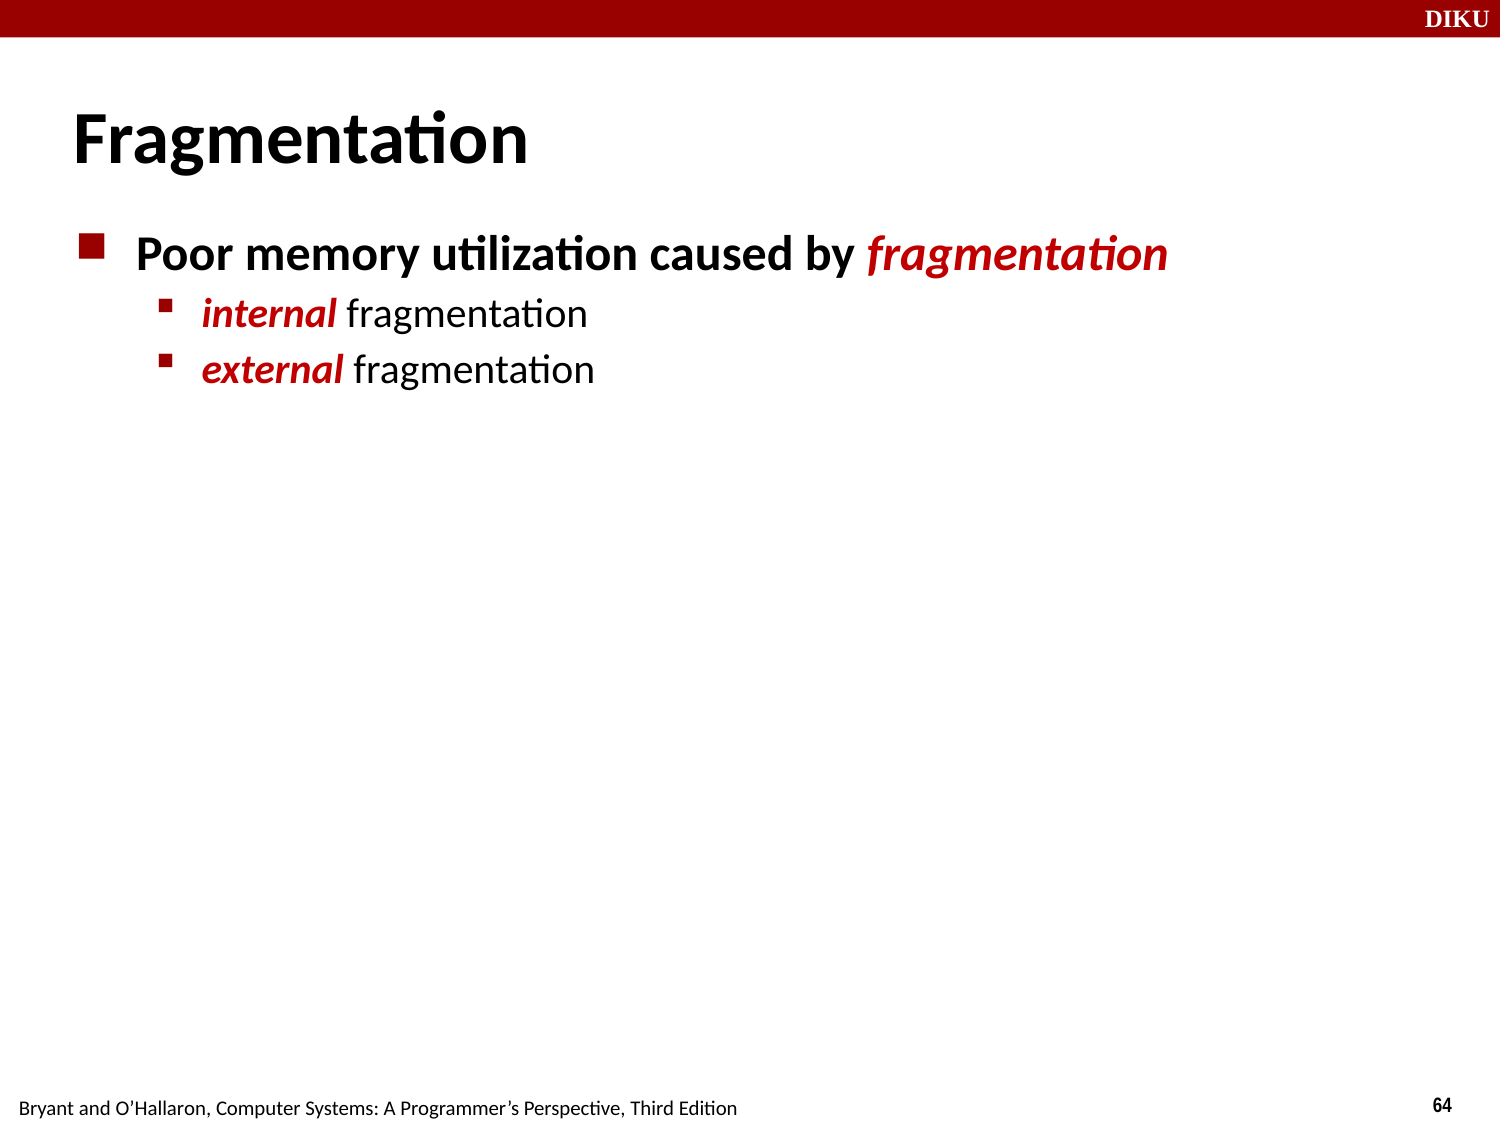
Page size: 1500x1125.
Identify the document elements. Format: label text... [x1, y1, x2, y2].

text_box Poor memory utilization caused by fragmentation internal fragmentation external fragmentation [65, 223, 1361, 1039]
text_box Fragmentation [58, 71, 1304, 197]
